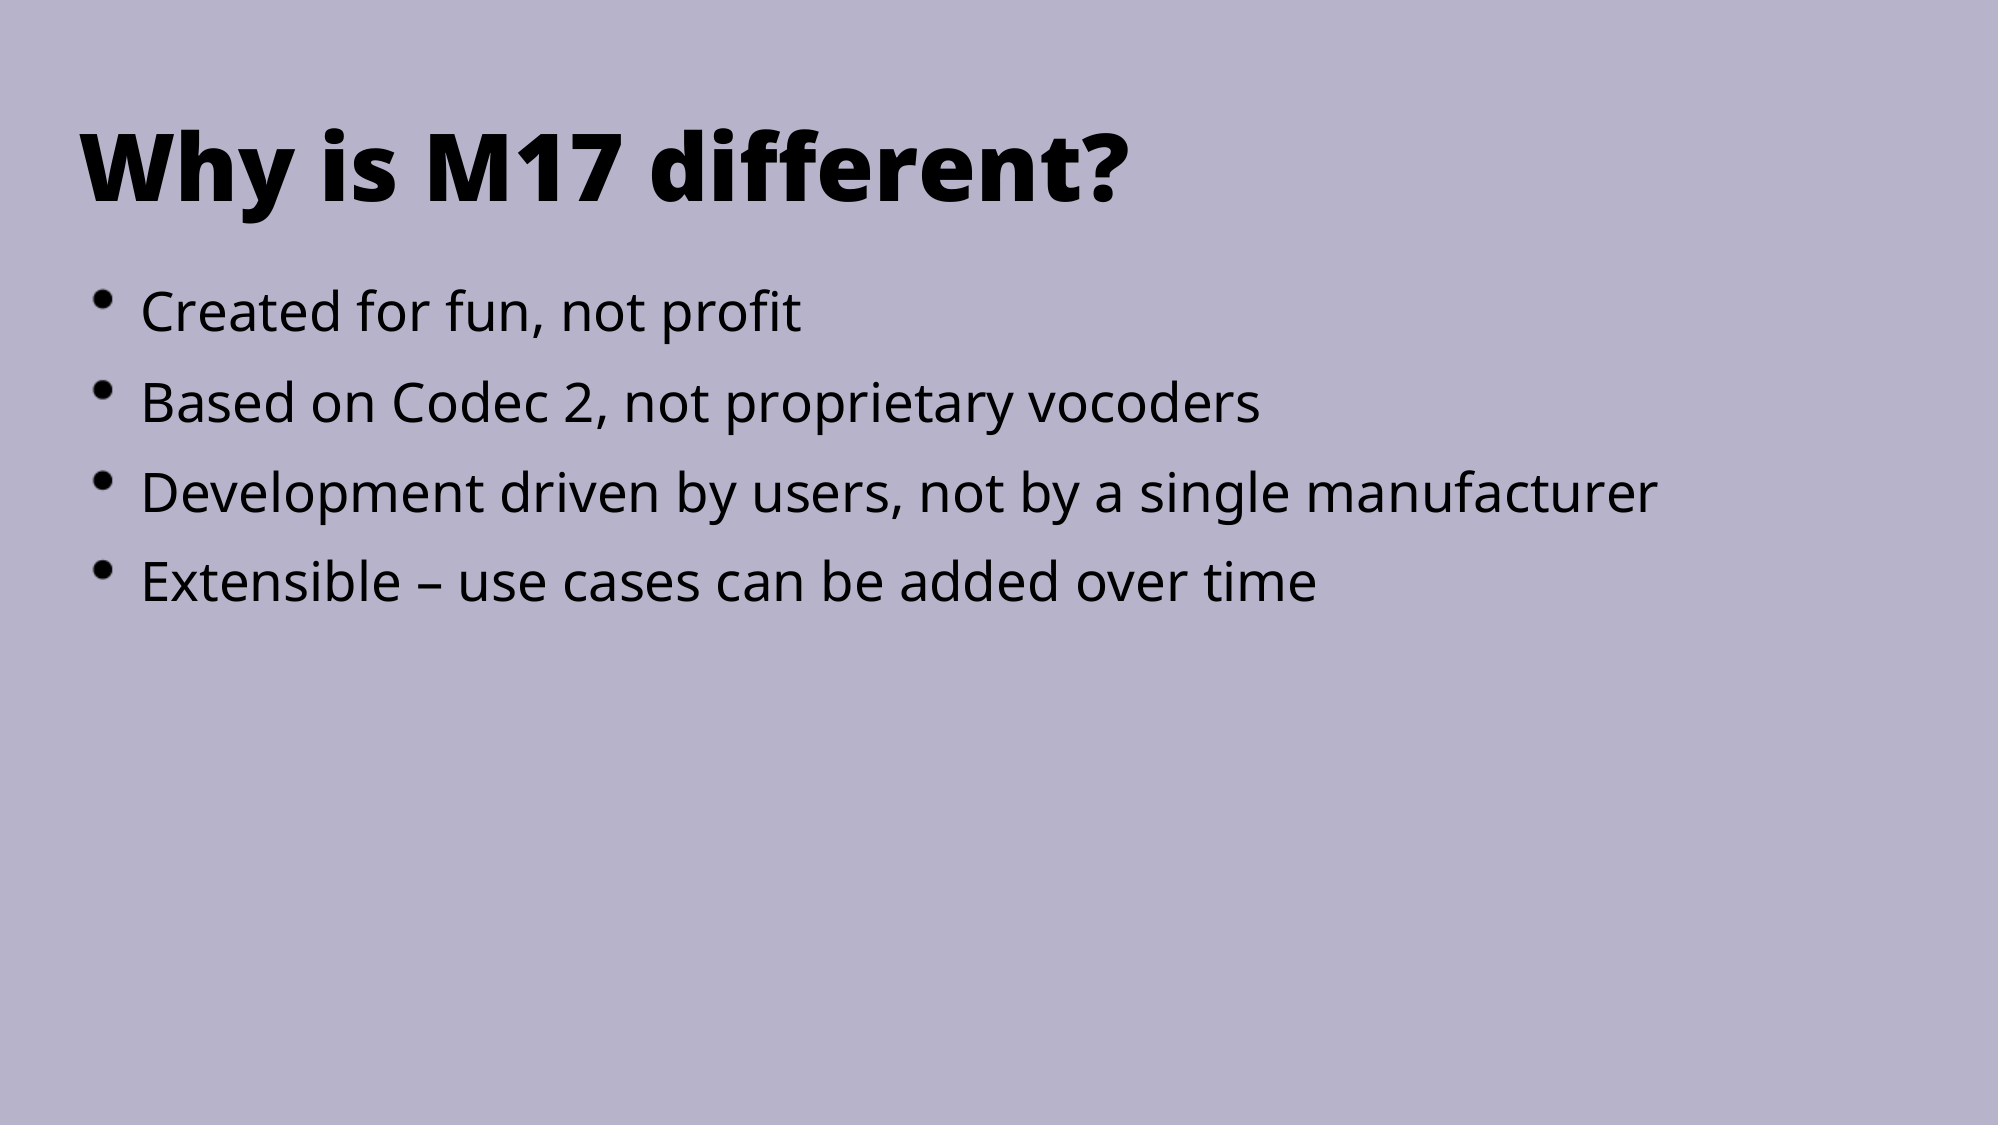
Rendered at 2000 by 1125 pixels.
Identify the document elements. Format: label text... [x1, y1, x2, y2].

text_box Extensible – use cases can be added over time [140, 543, 1254, 599]
text_box Created for fun, not profit [140, 273, 767, 328]
text_box Development driven by users, not by a single manufacturer [140, 454, 1561, 510]
text_box Why is M17 different? [78, 101, 1018, 195]
picture [0, 0, 1998, 1125]
text_box Based on Codec 2, not proprietary vocoders [140, 363, 1202, 419]
